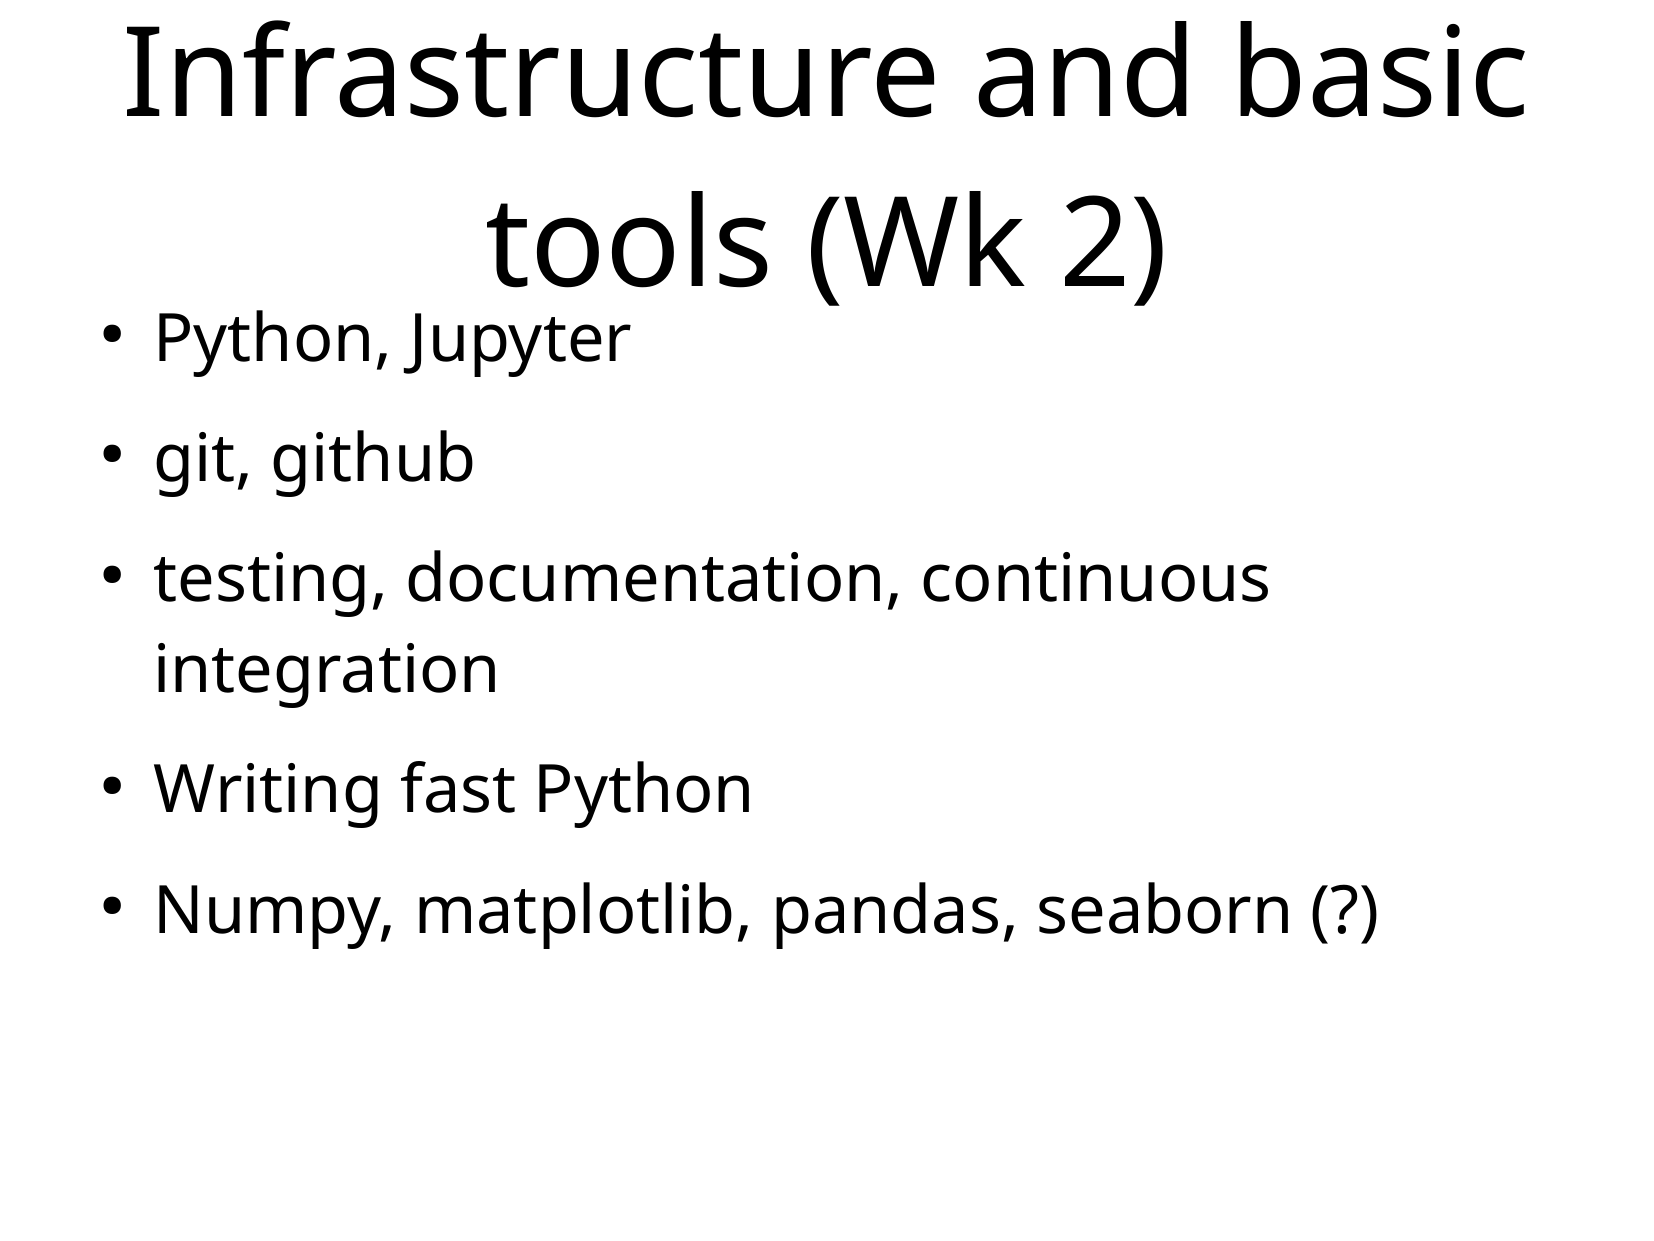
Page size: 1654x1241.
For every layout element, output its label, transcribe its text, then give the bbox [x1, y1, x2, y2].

title Infrastructure and basic tools (Wk 2) [82, 27, 1571, 279]
list Python, Jupyter git, github testing, documentation, continuous integration Writing fast Python Numpy, matplotlib, pandas, seaborn (?) [82, 290, 1571, 1010]
